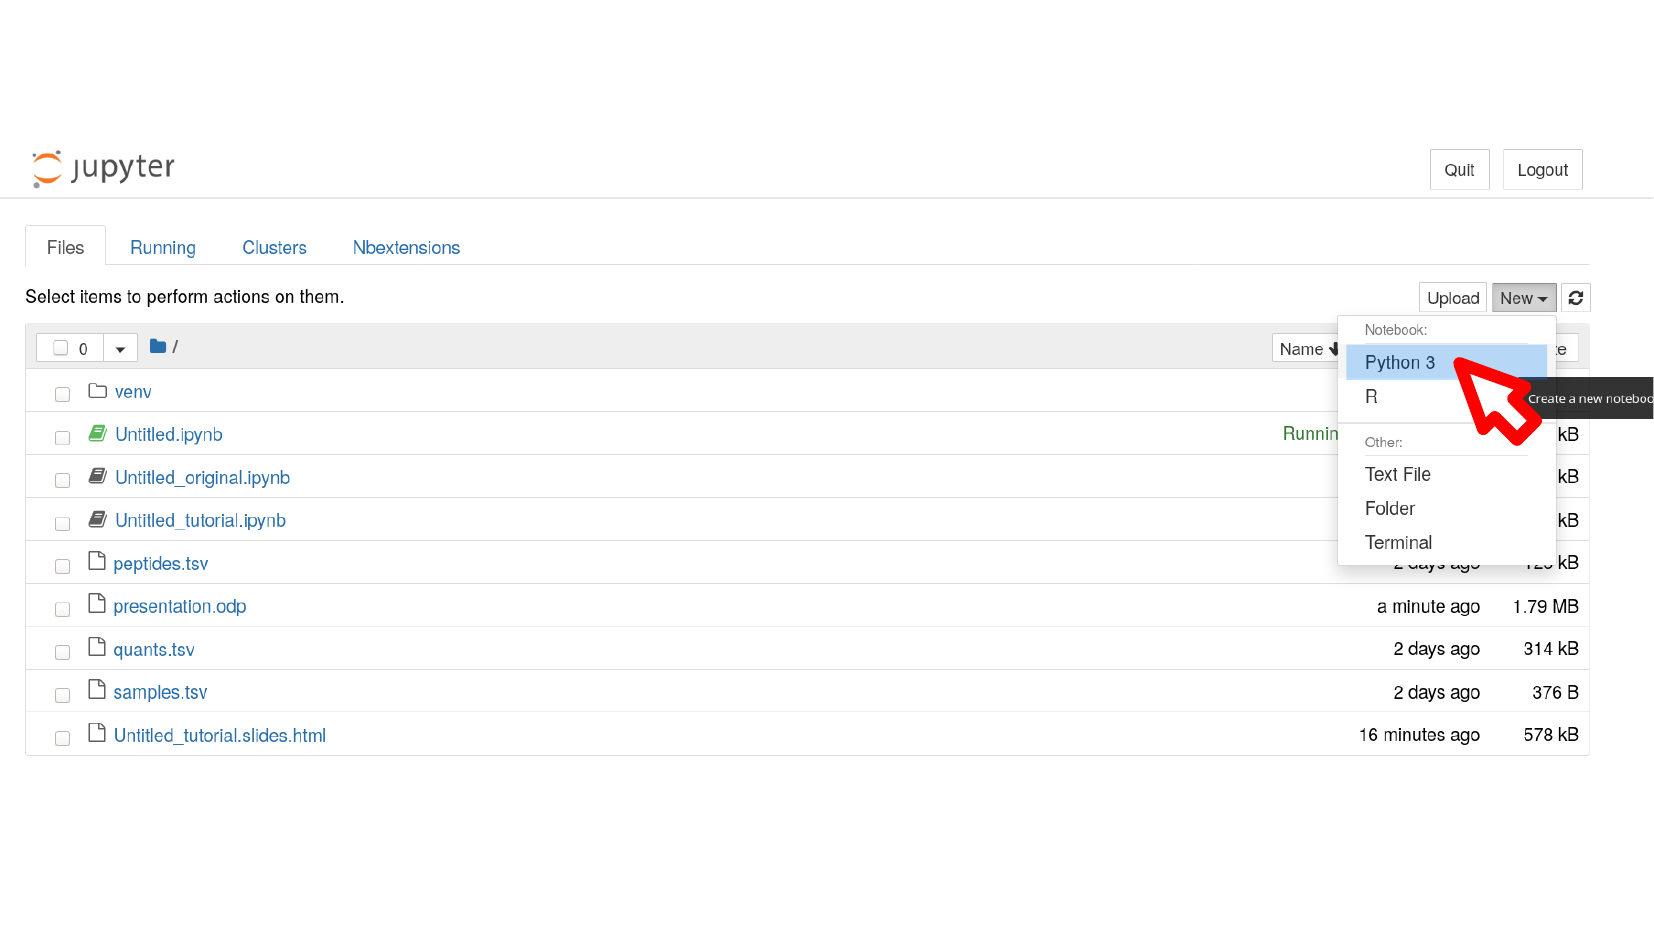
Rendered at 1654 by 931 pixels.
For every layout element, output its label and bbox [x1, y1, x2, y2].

text_box [1346, 344, 1548, 440]
picture [0, 141, 1654, 809]
